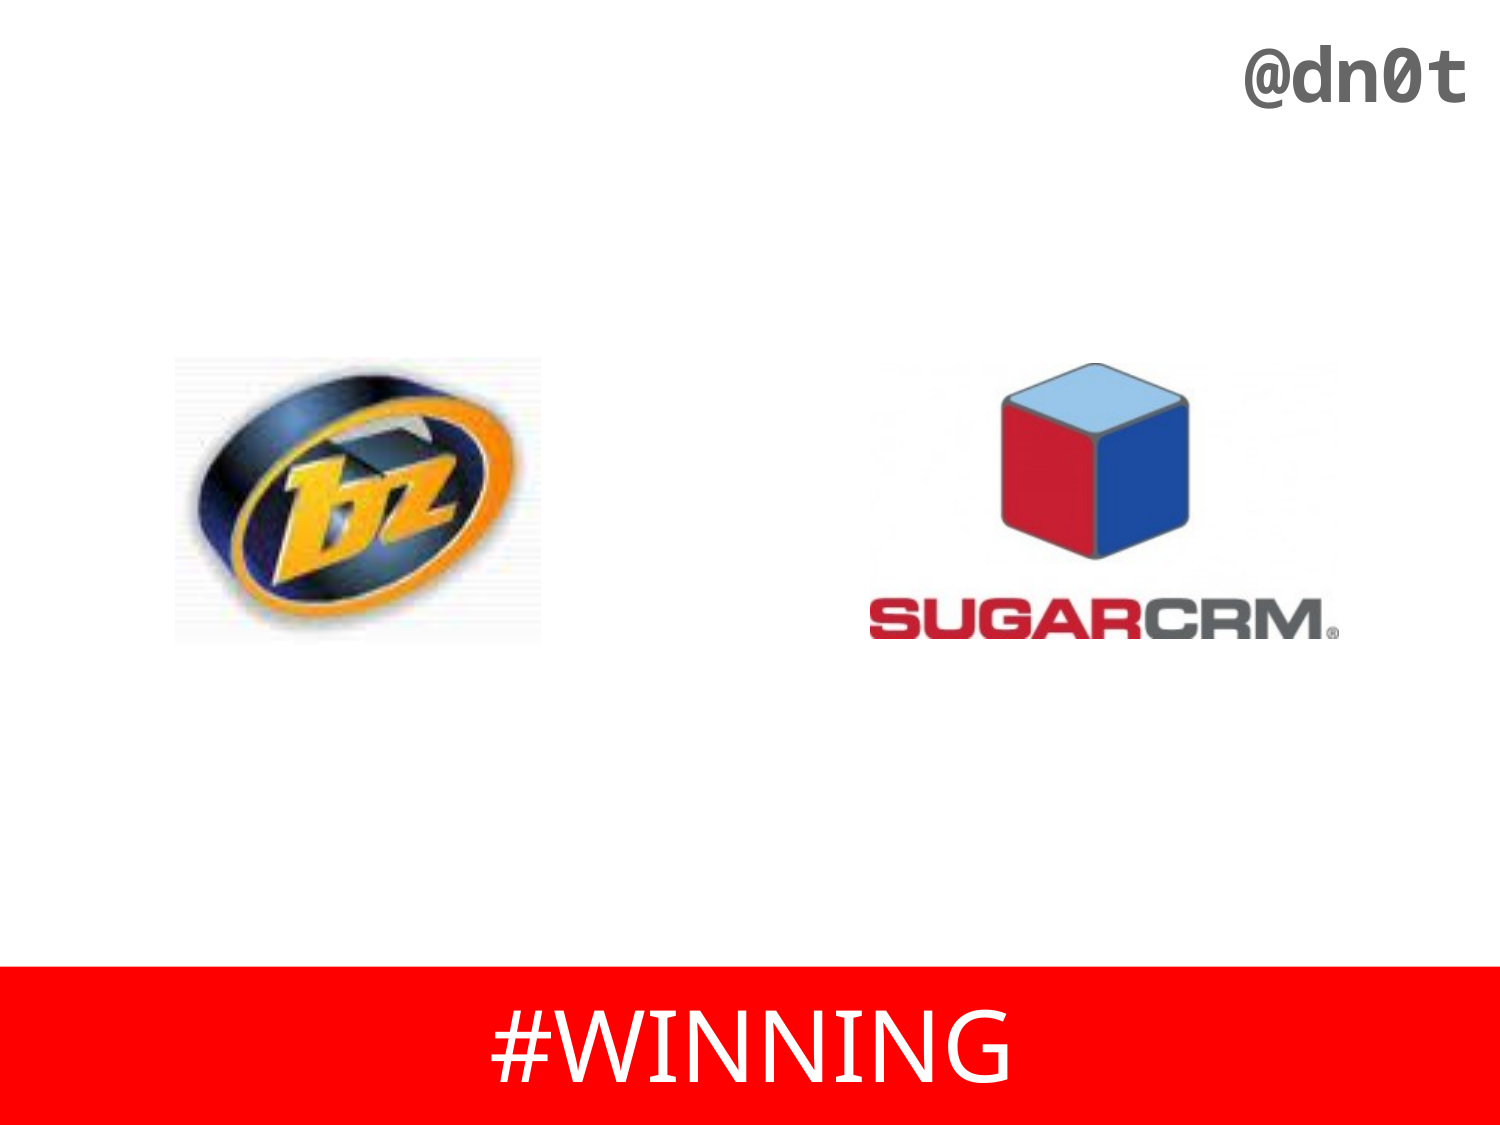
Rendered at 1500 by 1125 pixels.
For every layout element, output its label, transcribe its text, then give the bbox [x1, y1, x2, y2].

list #WINNING [28, 974, 1478, 1111]
picture [175, 357, 541, 646]
picture [870, 363, 1339, 639]
